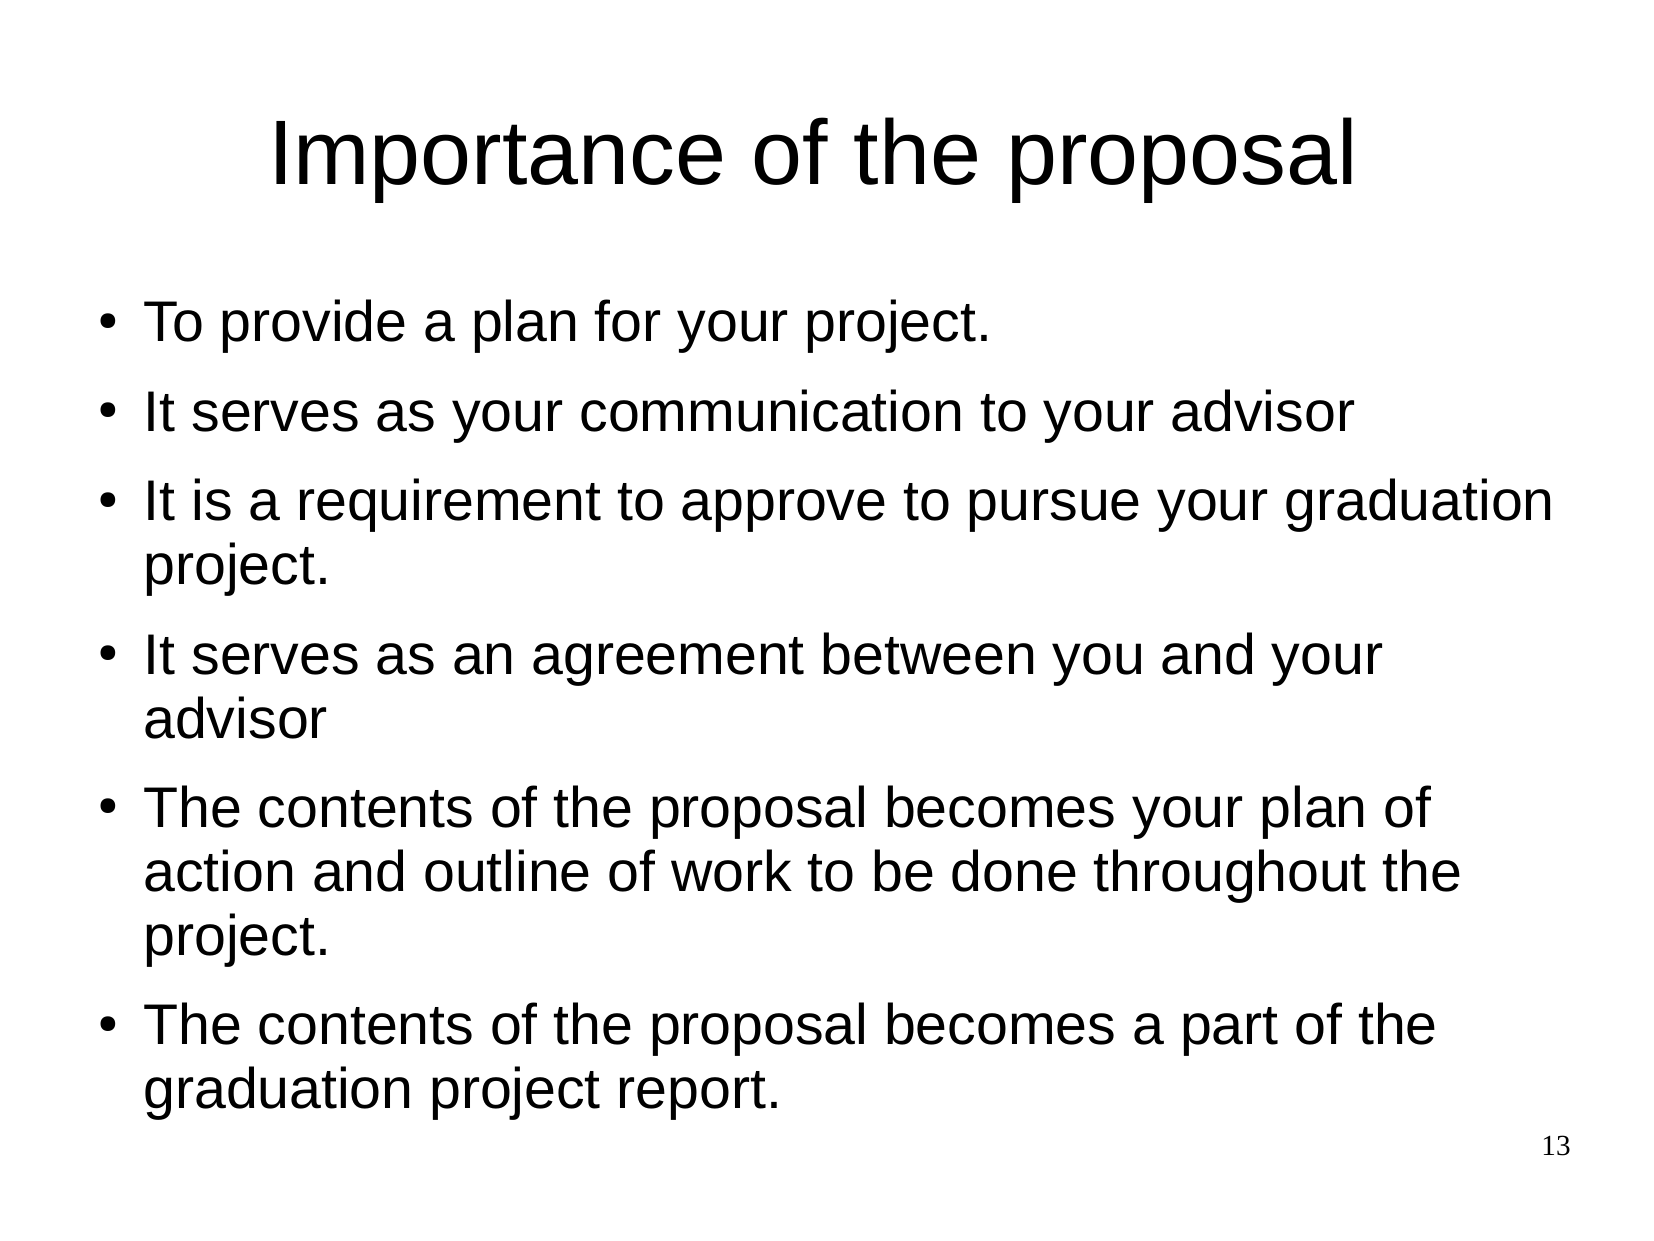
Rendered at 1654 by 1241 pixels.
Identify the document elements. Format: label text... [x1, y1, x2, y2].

list To provide a plan for your project. It serves as your communication to your advisor It is a requirement to approve to pursue your graduation project. It serves as an agreement between you and your advisor The contents of the proposal becomes your plan of action and outline of work to be done throughout the project. The contents of the proposal becomes a part of the graduation project report. [82, 290, 1571, 1126]
title Importance of the proposal [82, 49, 1571, 257]
